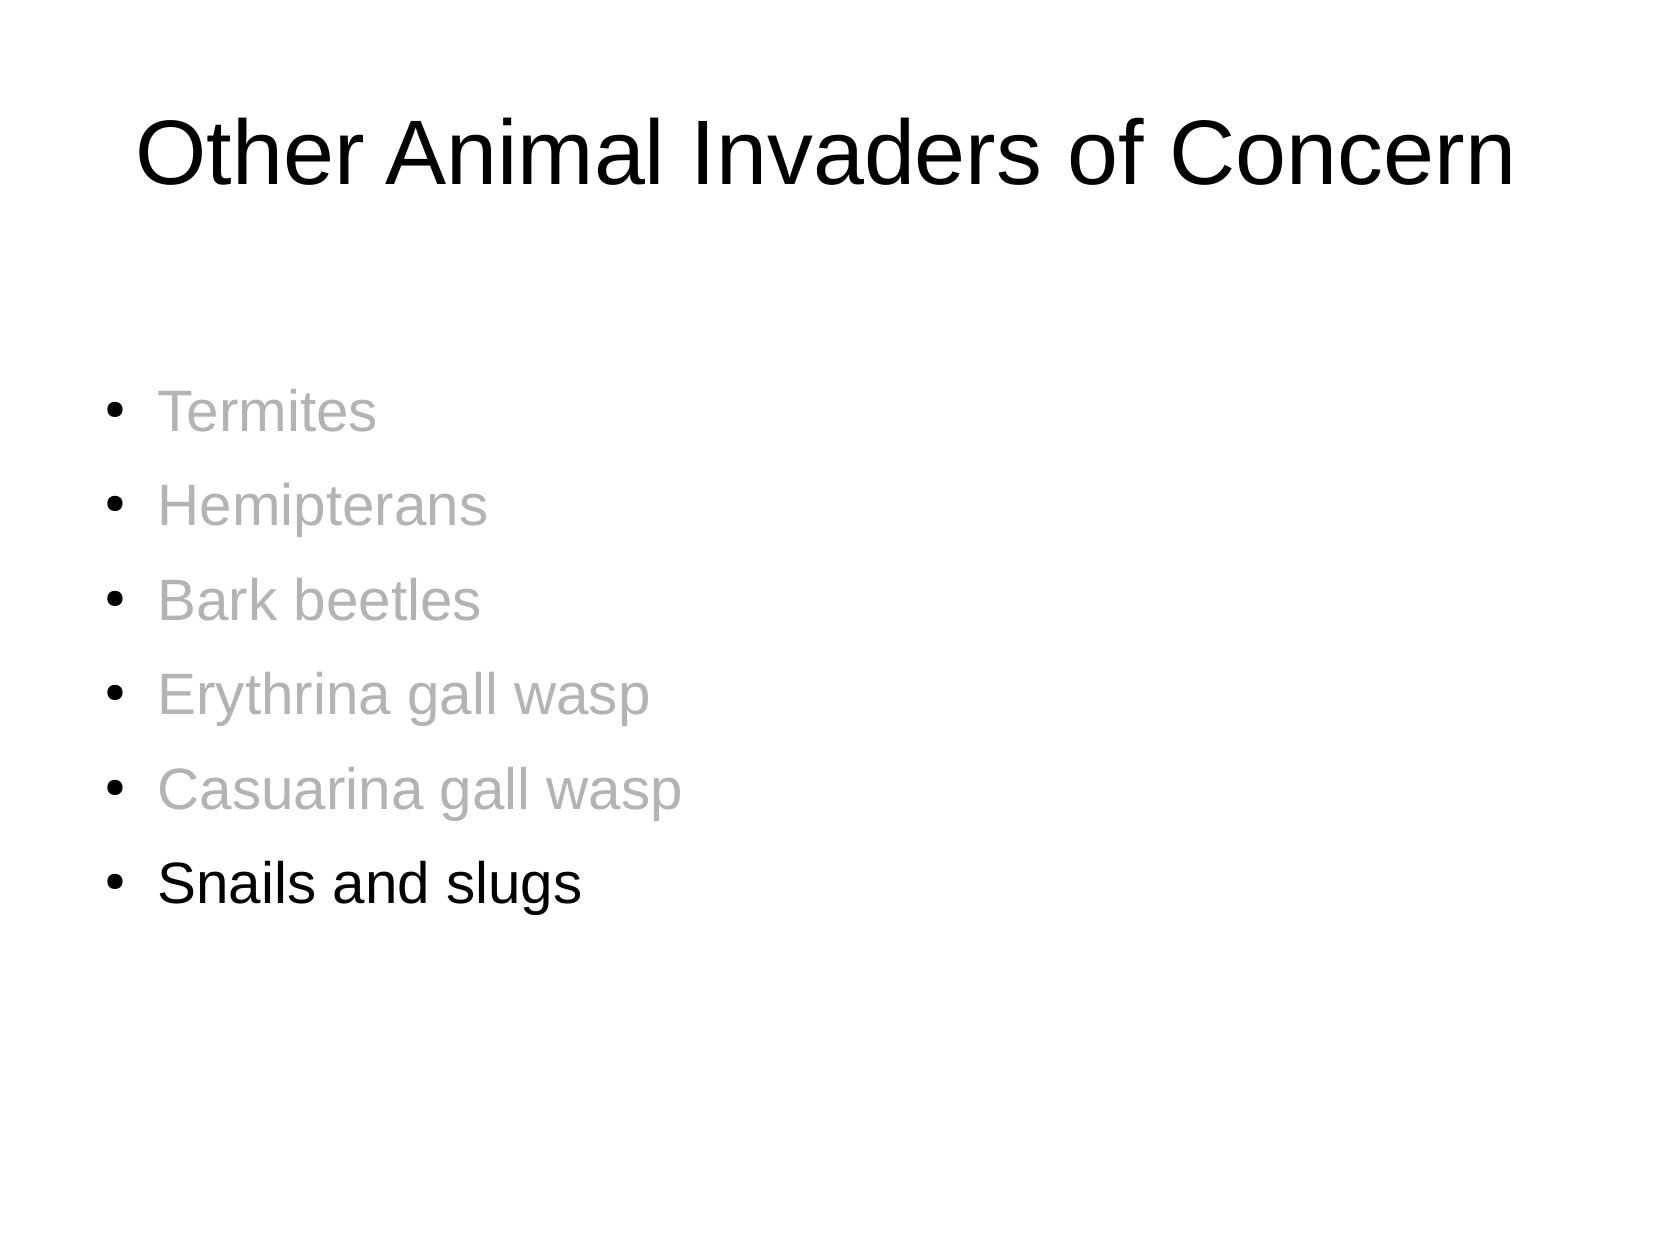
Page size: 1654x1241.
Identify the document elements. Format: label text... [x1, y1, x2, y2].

title Other Animal Invaders of Concern [82, 49, 1571, 257]
list Termites Hemipterans Bark beetles Erythrina gall wasp Casuarina gall wasp Snails and slugs [86, 283, 1576, 1088]
